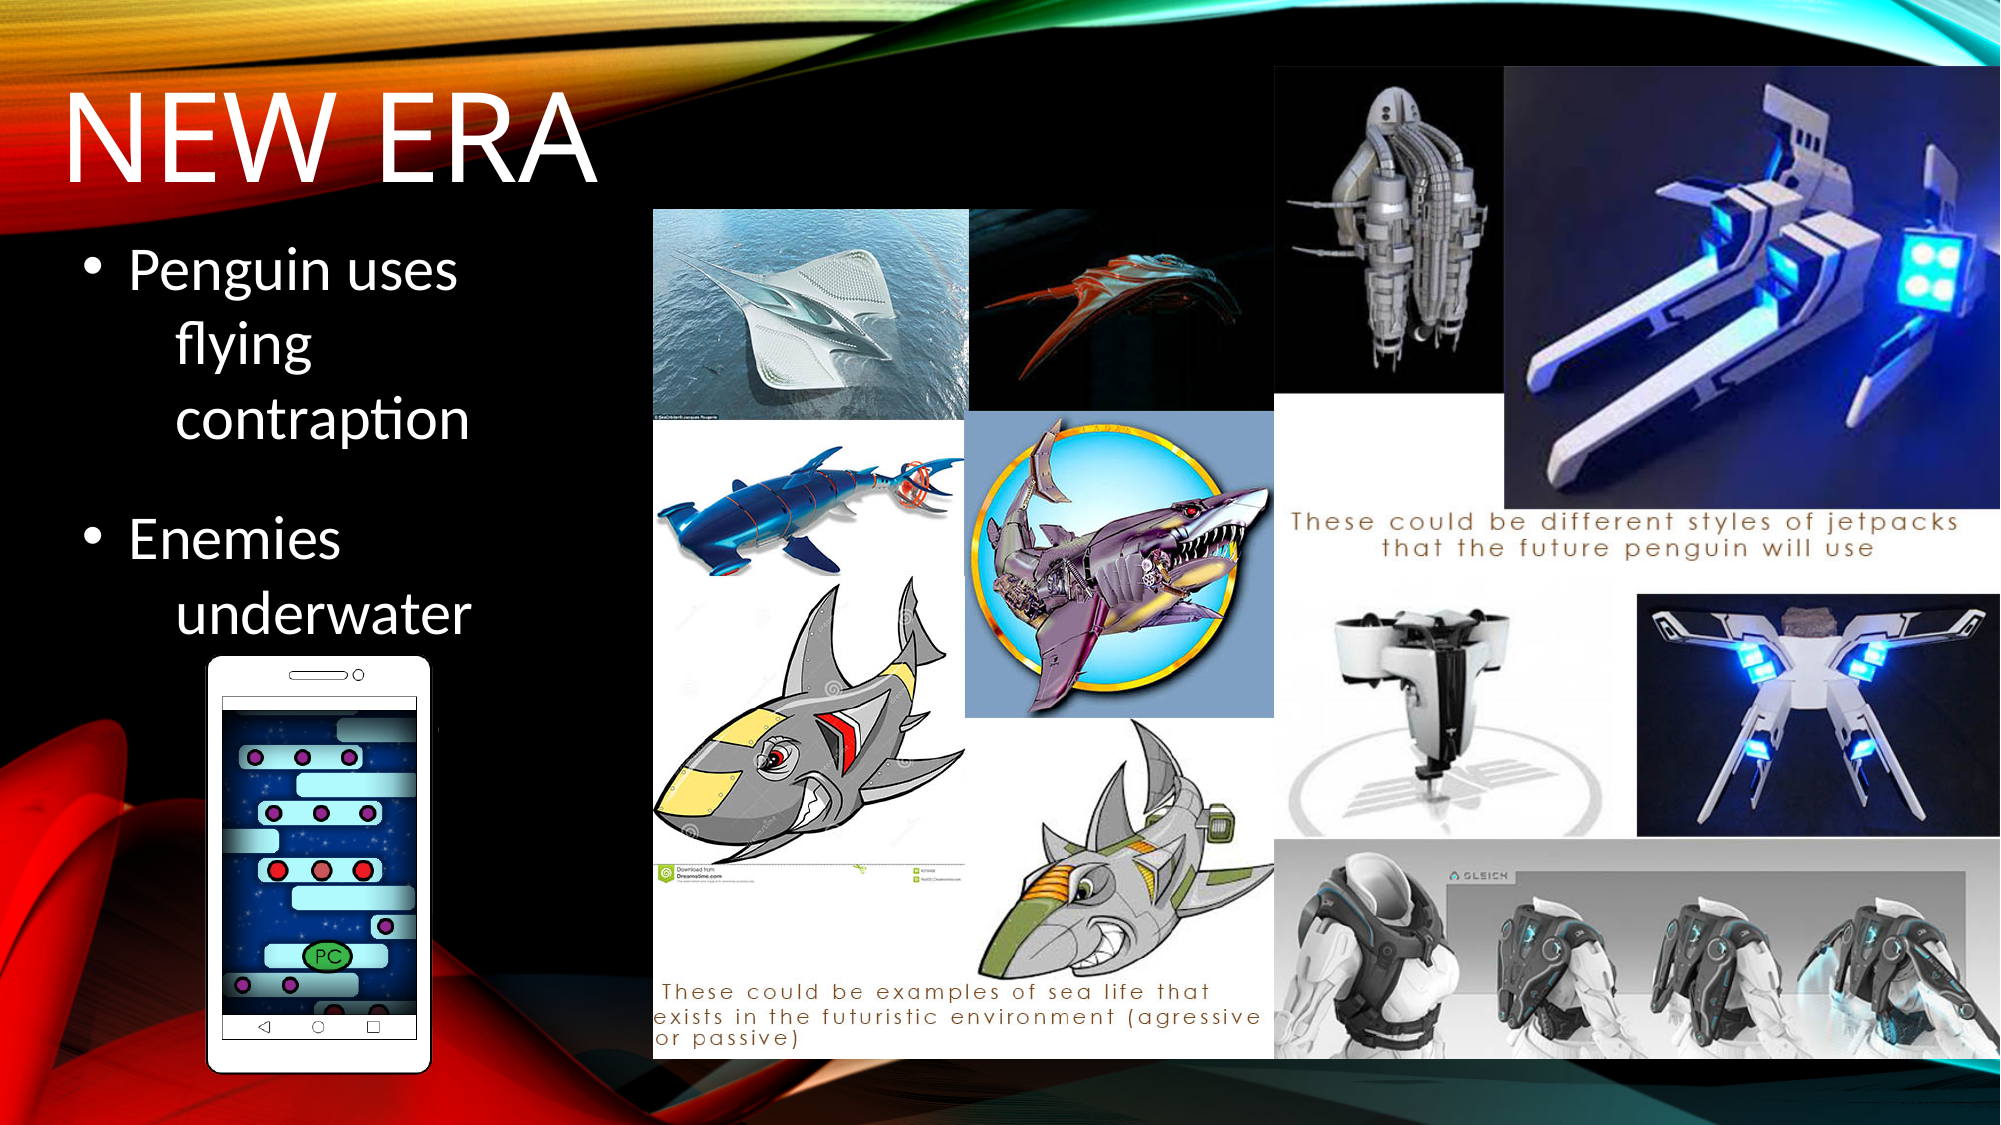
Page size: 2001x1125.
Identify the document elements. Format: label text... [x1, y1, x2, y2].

title new ERA [43, 66, 638, 210]
text_box Penguin uses flying contraption Enemies underwater [66, 219, 611, 614]
picture [195, 645, 439, 1083]
picture [653, 66, 2000, 1059]
